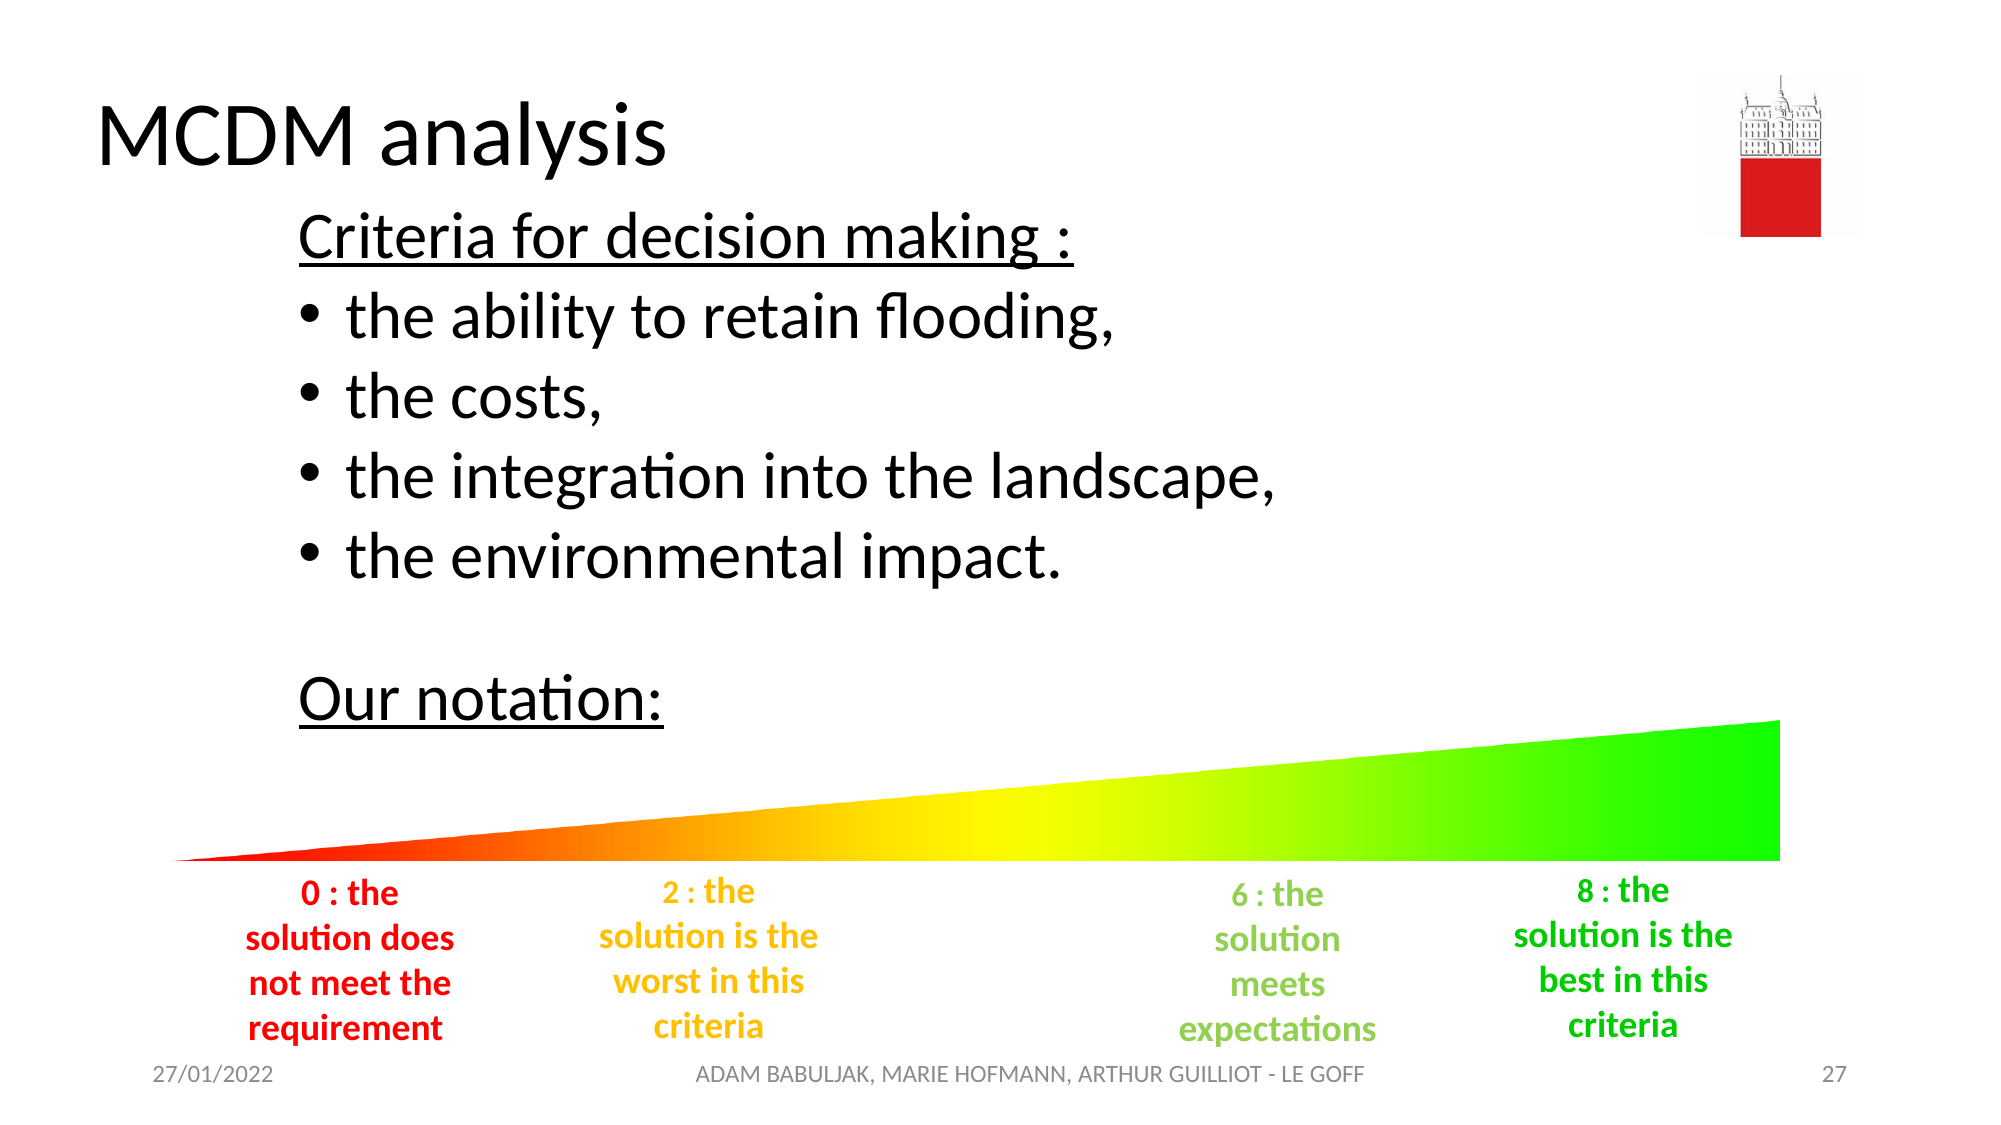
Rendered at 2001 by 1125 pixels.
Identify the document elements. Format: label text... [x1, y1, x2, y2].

slide_number 27/01/2022 [137, 1042, 588, 1103]
text_box Criteria for decision making : the ability to retain flooding, the costs, the integration into the landscape, the environmental impact. [283, 184, 1716, 646]
text_box 8 : the solution is the best in this criteria [1497, 857, 1750, 1053]
text_box MCDM analysis [80, 66, 1936, 192]
picture [1716, 192, 1863, 237]
text_box 6 : the solution meets expectations [1151, 861, 1404, 1057]
text_box Our notation: [283, 646, 1716, 742]
text_box 2 : the solution is the worst in this criteria [582, 859, 836, 1054]
footer ADAM BABULJAK, MARIE HOFMANN, ARTHUR GUILLIOT - LE GOFF [662, 1042, 1400, 1103]
slide_number 2 [1412, 1042, 1863, 1103]
picture [173, 720, 1780, 861]
text_box 0 : the solution does not meet the requirement [223, 860, 477, 1056]
